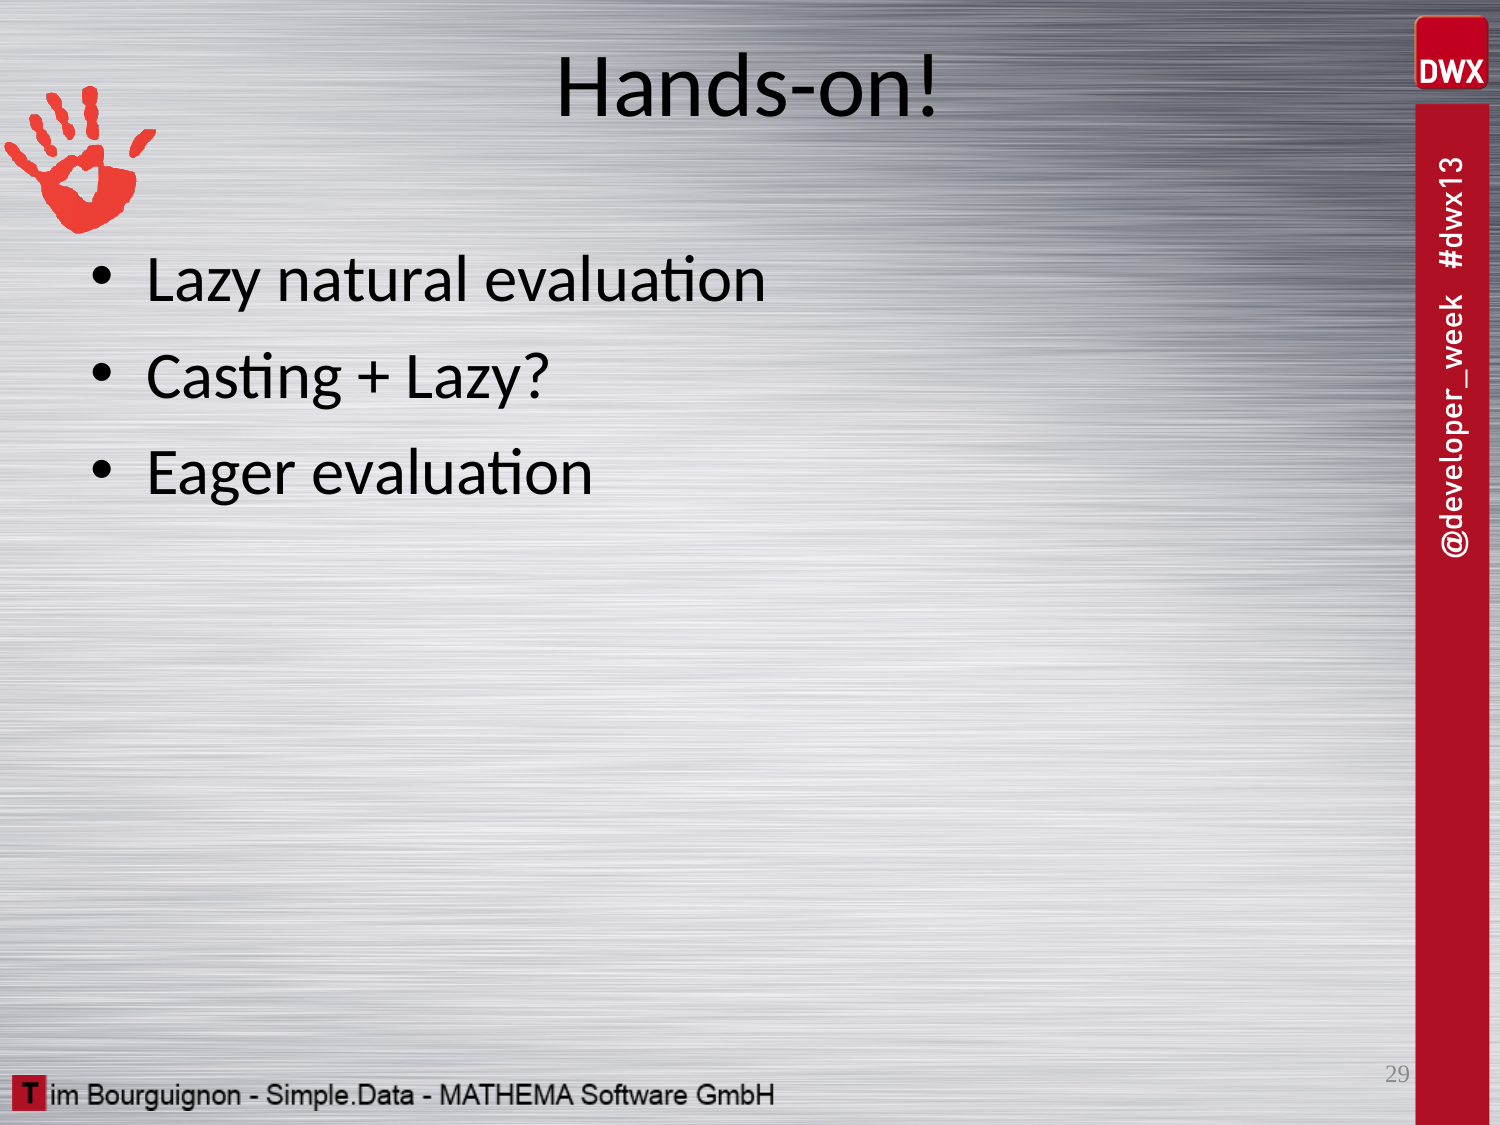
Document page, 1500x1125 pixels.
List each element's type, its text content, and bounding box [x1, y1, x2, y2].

picture [0, 0, 1500, 1125]
title Hands-on! [75, 0, 1426, 174]
list Lazy natural evaluation Casting + Lazy? Eager evaluation [75, 227, 1426, 970]
